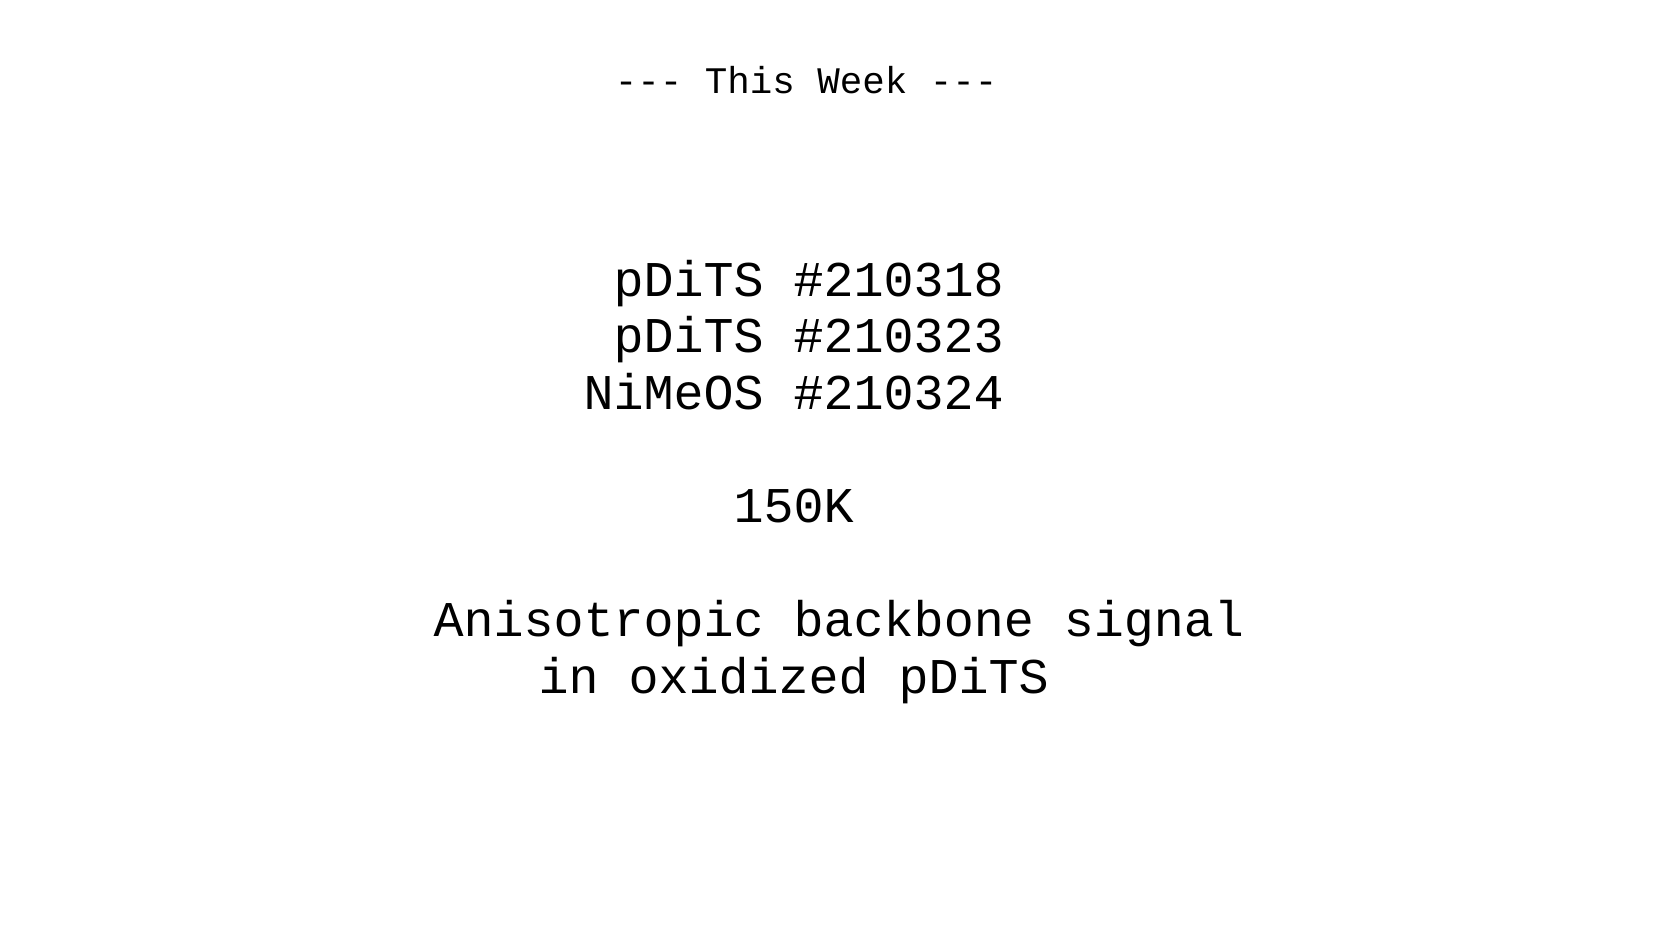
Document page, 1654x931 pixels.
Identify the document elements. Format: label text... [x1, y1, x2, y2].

text_box --- This Week --- [600, 55, 1013, 113]
title pDiTS #210318 pDiTS #210323 NiMeOS #210324 150K Anisotropic backbone signal in oxidized pDiTS [49, 197, 1538, 709]
